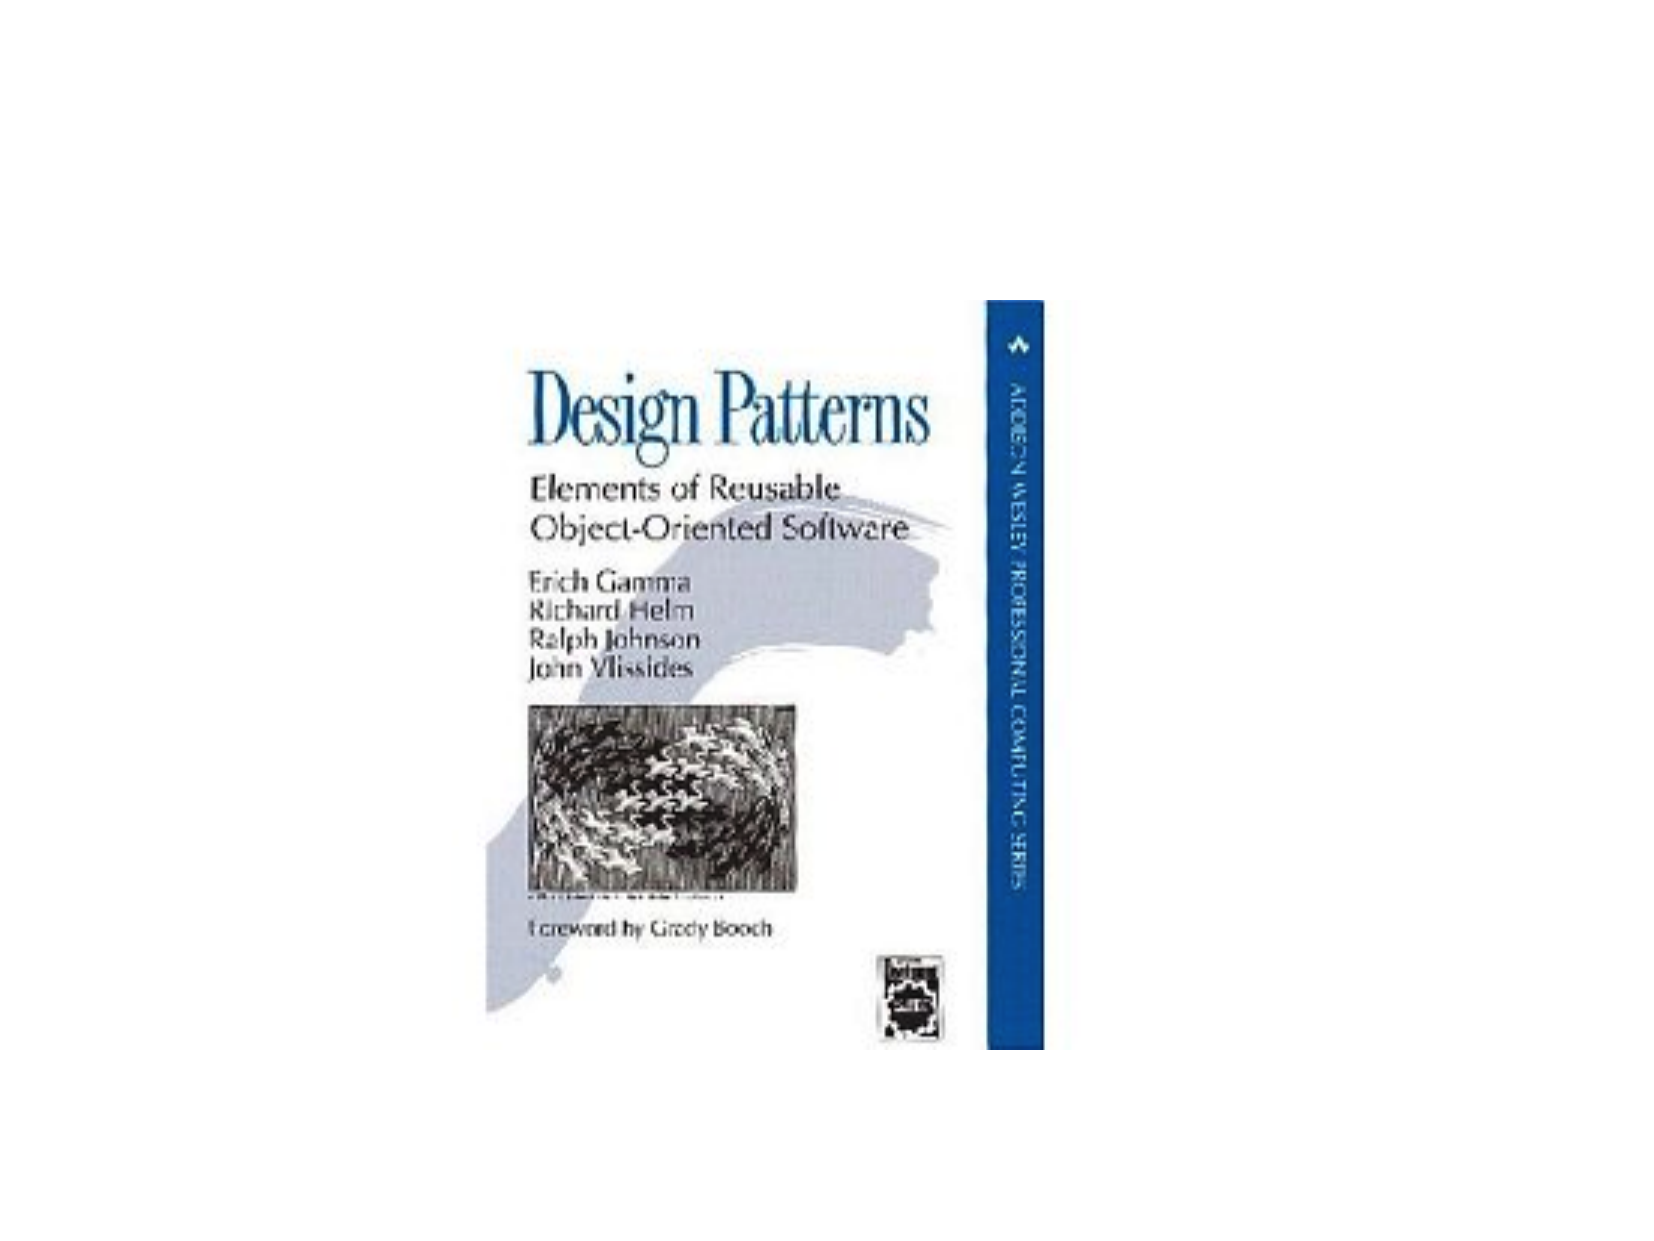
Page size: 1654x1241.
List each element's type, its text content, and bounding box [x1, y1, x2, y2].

picture [406, 300, 1126, 1051]
subtitle Patterns [82, 49, 1571, 1109]
